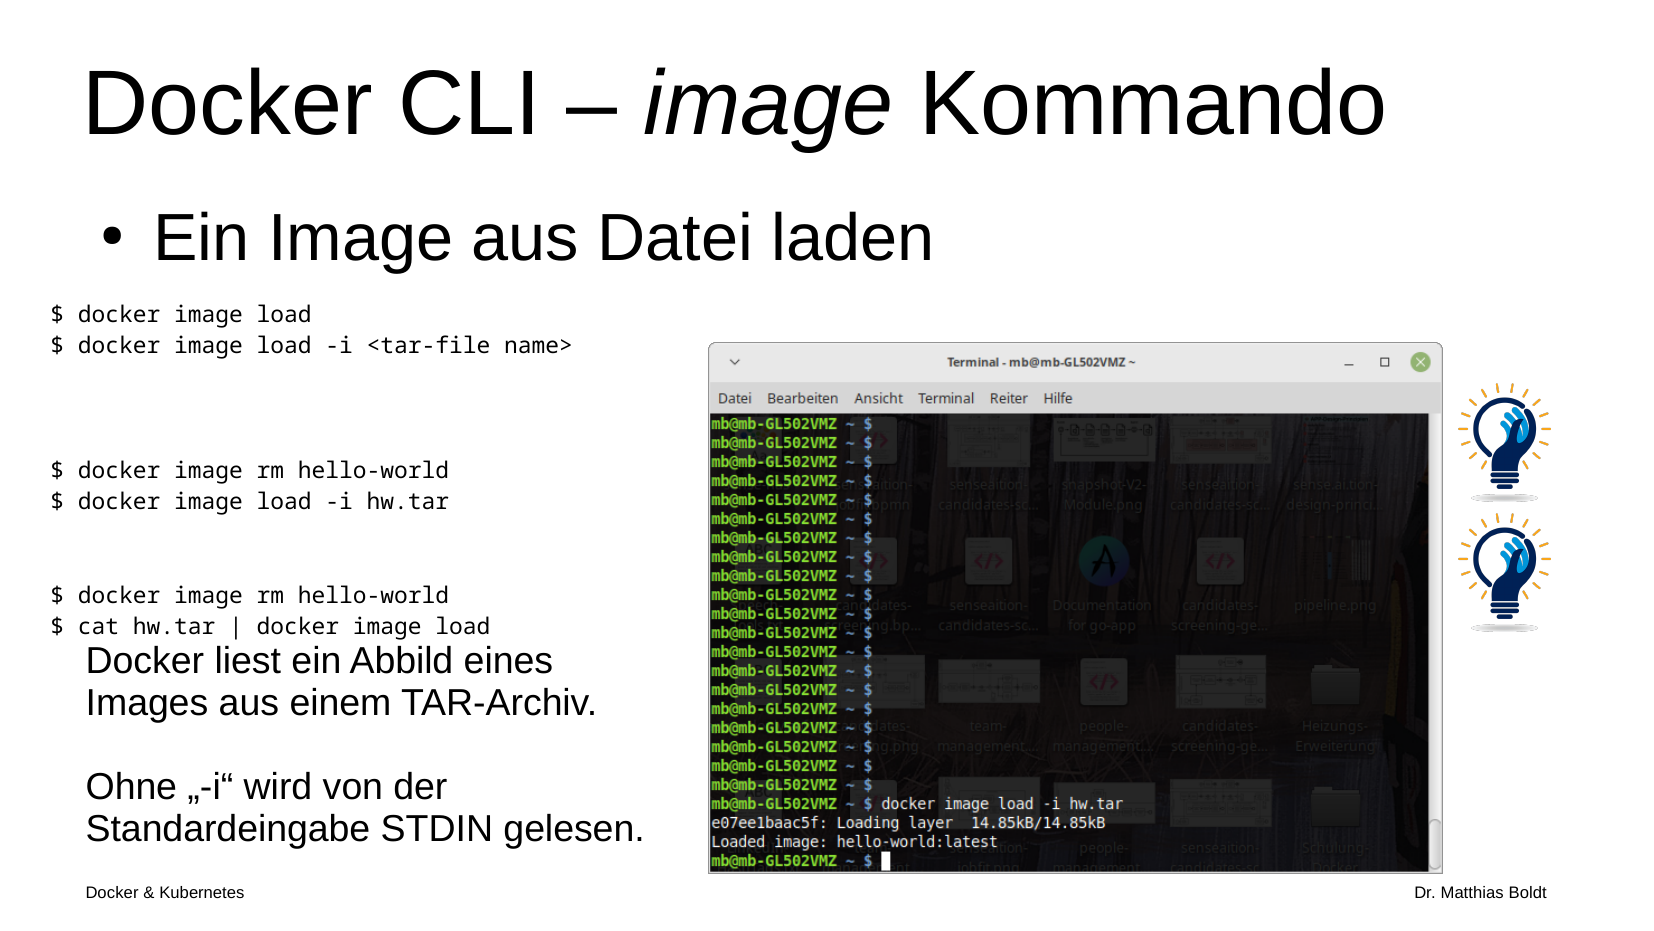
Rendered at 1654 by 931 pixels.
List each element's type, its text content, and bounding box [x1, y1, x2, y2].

text_box Docker & Kubernetes Dr. Matthias Boldt [686, 875, 1563, 910]
text_box Docker liest ein Abbild eines Images aus einem TAR-Archiv. Ohne „-i“ wird von der Standardeingabe STDIN gelesen. [70, 631, 686, 910]
list Ein Image aus Datei laden [82, 199, 1571, 485]
title Docker CLI – image Kommando [82, 25, 1571, 181]
picture [1458, 383, 1551, 502]
picture [708, 342, 1443, 875]
text_box $ docker image load $ docker image load -i <tar-file name> $ docker image rm hello-world $ docker image load -i hw.tar $ docker image rm hello-world $ cat hw.tar | docker image load [35, 290, 1454, 621]
picture [1458, 513, 1551, 632]
